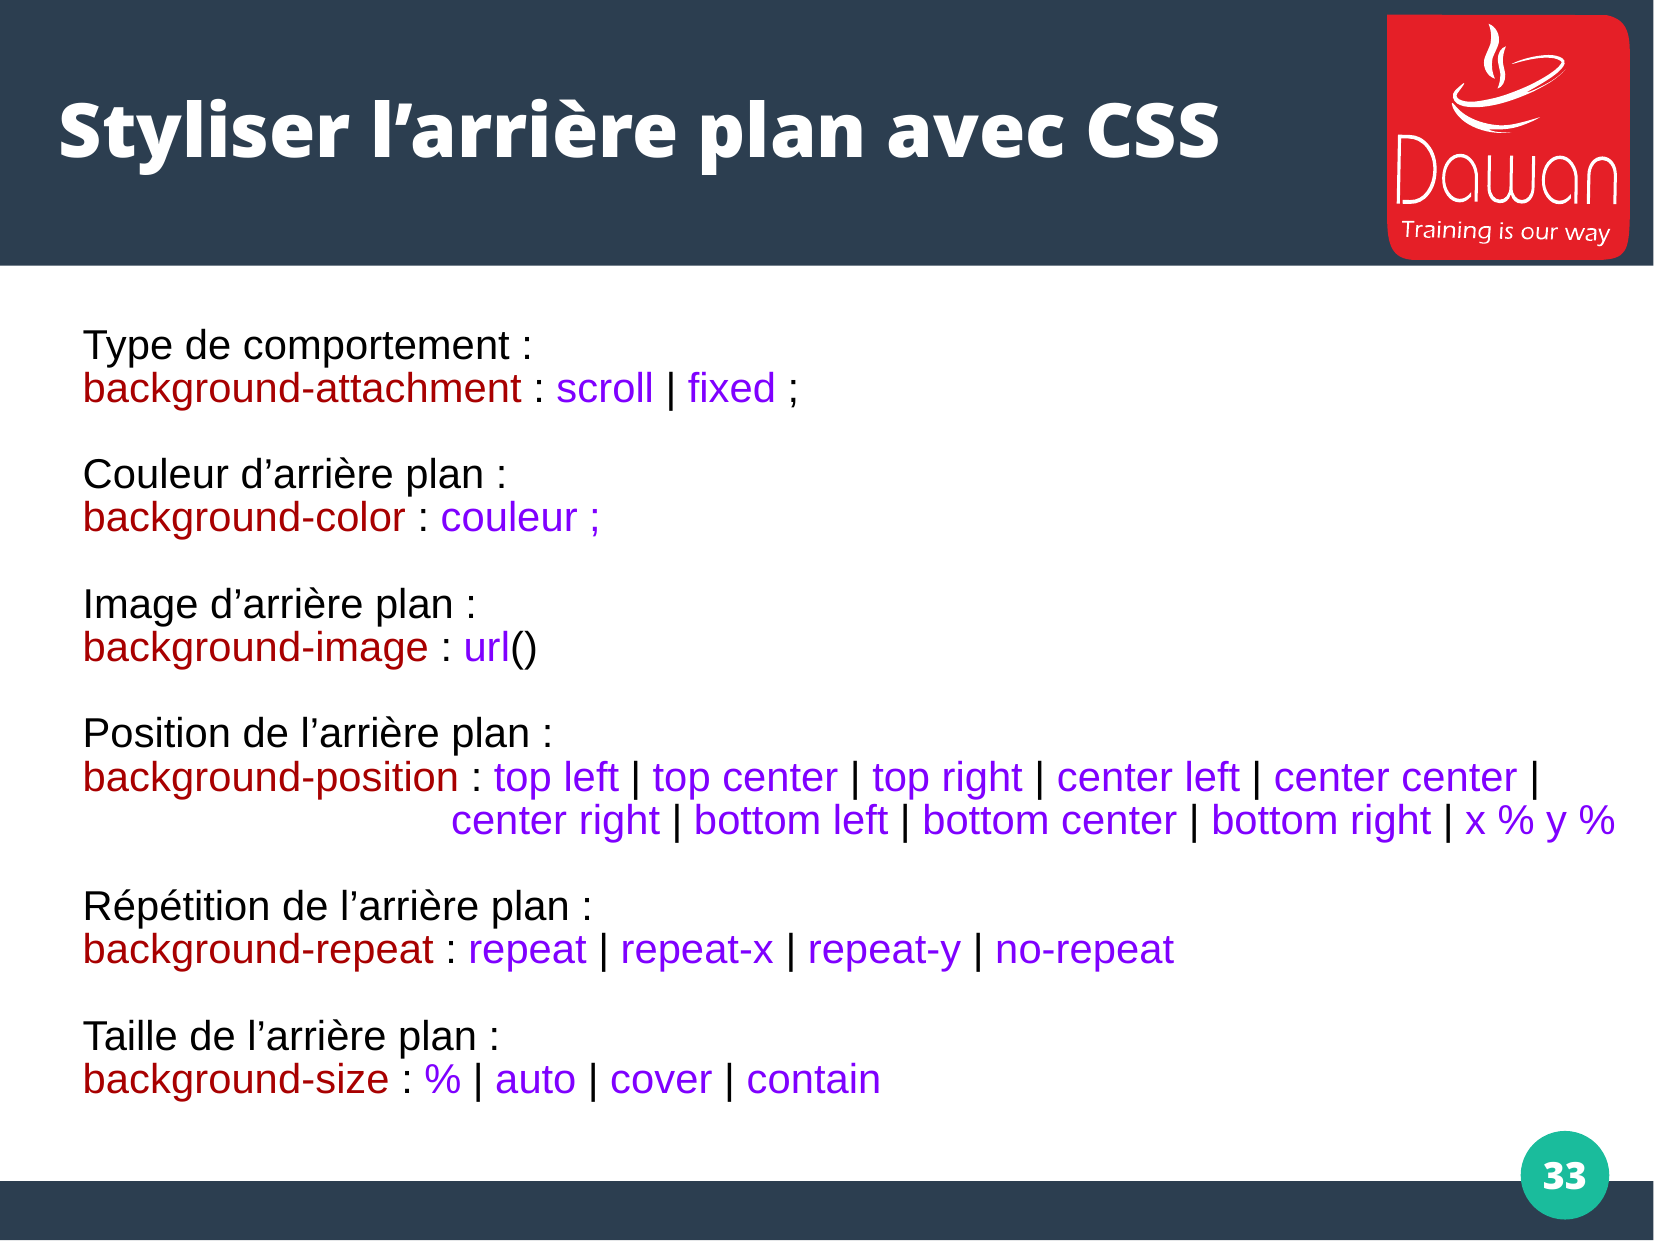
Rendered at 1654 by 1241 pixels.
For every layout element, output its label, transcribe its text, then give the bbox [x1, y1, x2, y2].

picture [1387, 14, 1630, 260]
title Styliser l’arrière plan avec CSS [59, 49, 1387, 207]
list Type de comportement : background-attachment : scroll | fixed ; Couleur d’arrière plan : background-color : couleur ; Image d’arrière plan : background-image : url() Position de l’arrière plan : background-position : top left | top center | top right | center left | center center | center right | bottom left | bottom center | bottom right | x % y % Répétition de l’arrière plan : background-repeat : repeat | repeat-x | repeat-y | no-repeat Taille de l’arrière plan : background-size : % | auto | cover | contain [11, 324, 1642, 1152]
